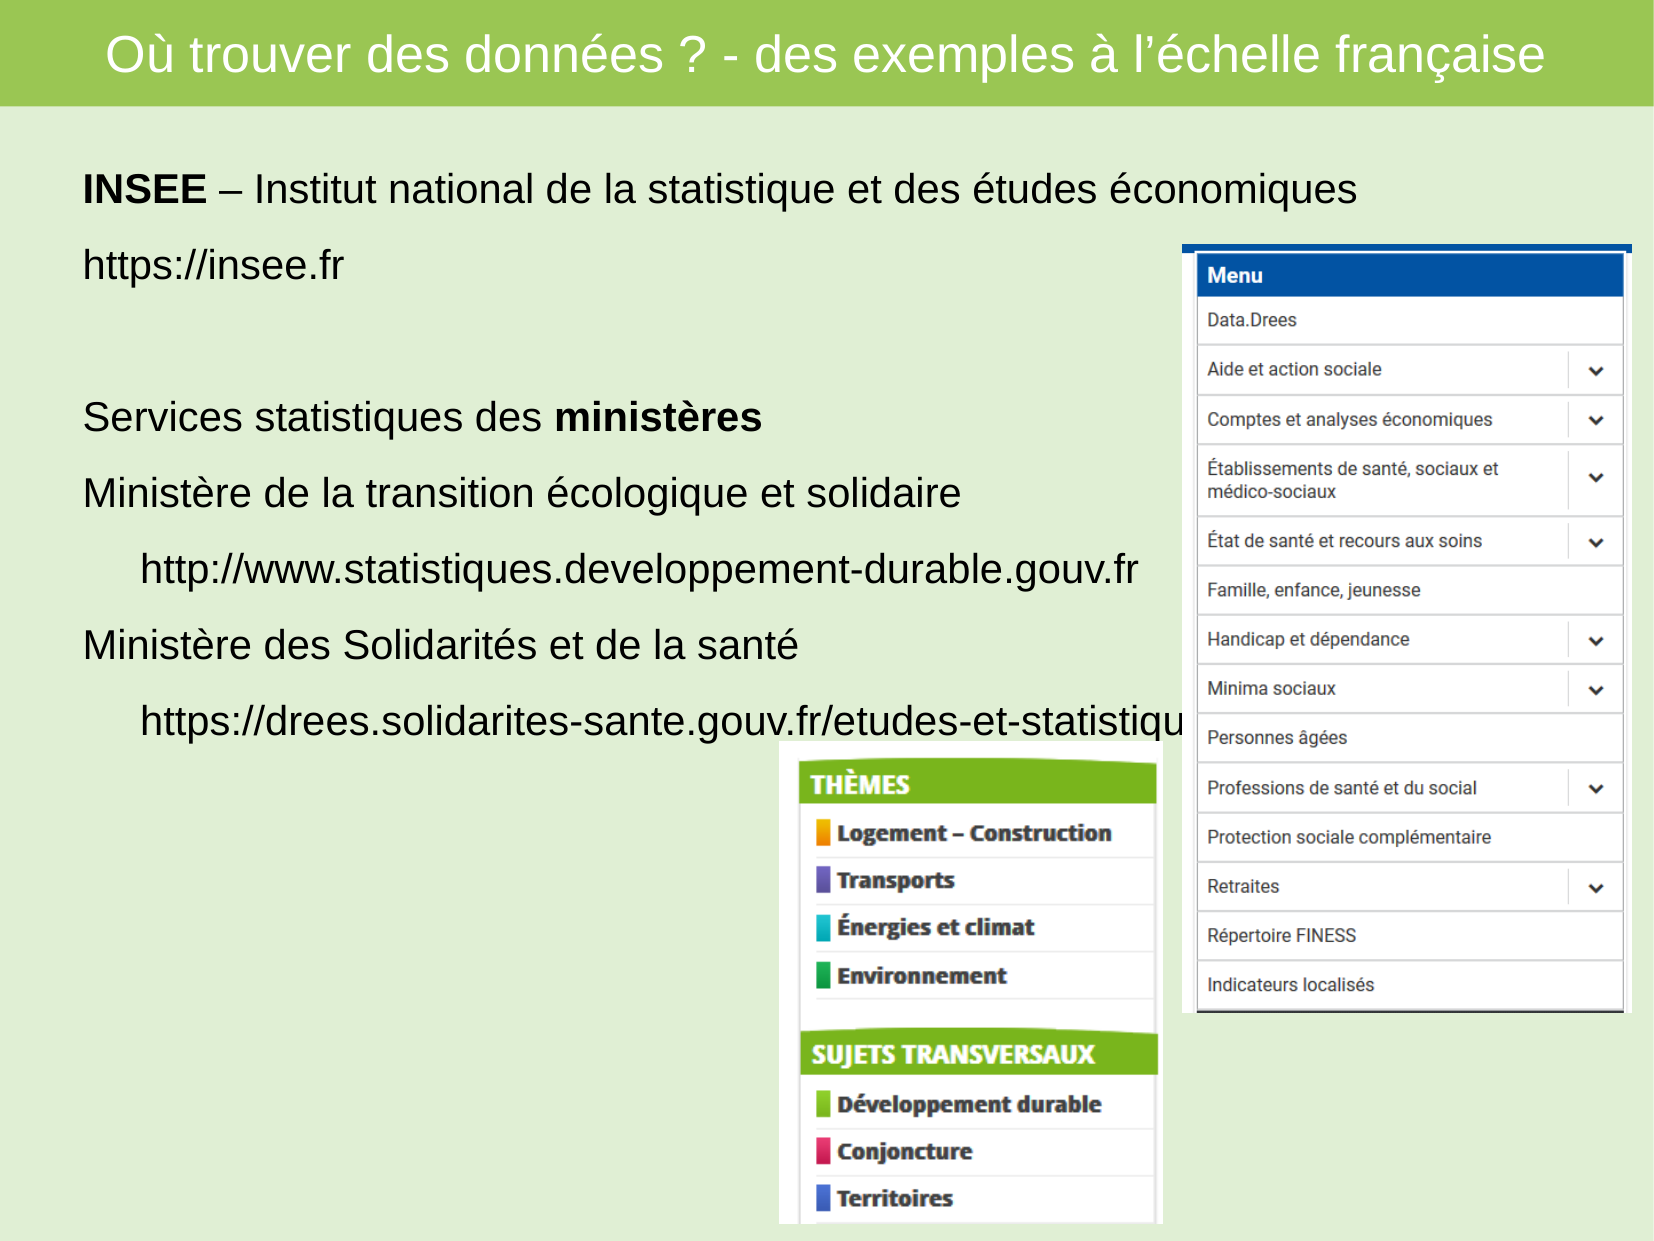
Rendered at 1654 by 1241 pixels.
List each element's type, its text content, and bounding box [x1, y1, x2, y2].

list INSEE – Institut national de la statistique et des études économiques https://insee.fr Services statistiques des ministères Ministère de la transition écologique et solidaire http://www.statistiques.developpement-durable.gouv.fr Ministère des Solidarités et de la santé https://drees.solidarites-sante.gouv.fr/etudes-et-statistiques/open-data/ [82, 165, 1571, 1193]
picture [1182, 244, 1632, 1013]
picture [779, 741, 1163, 1224]
title Où trouver des données ? - des exemples à l’échelle française [82, 19, 1571, 89]
